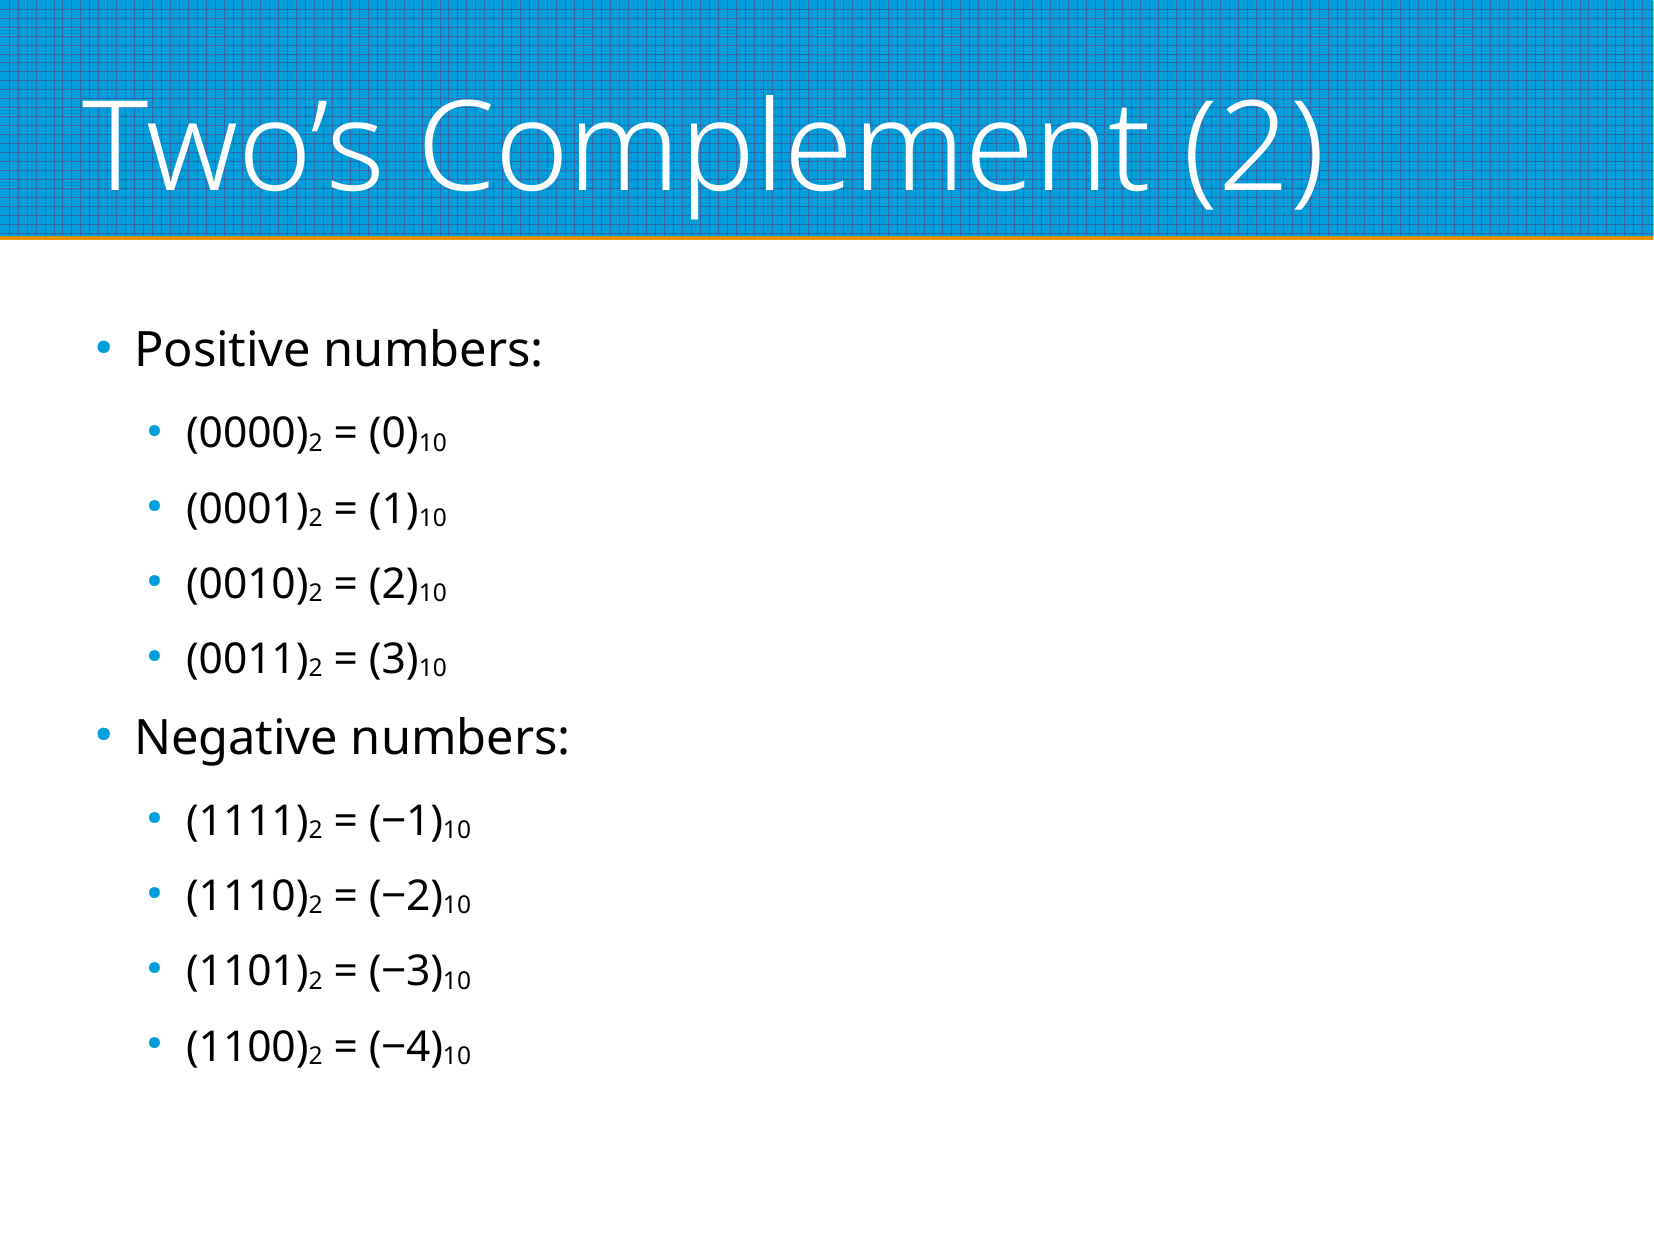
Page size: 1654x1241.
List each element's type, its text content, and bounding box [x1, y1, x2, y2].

title Two’s Complement (2) [82, 19, 1571, 227]
list Positive numbers: (0000)2 = (0)10 (0001)2 = (1)10 (0010)2 = (2)10 (0011)2 = (3)10 Negative numbers: (1111)2 = (‒1)10 (1110)2 = (‒2)10 (1101)2 = (‒3)10 (1100)2 = (‒4)10 [82, 314, 1563, 1081]
